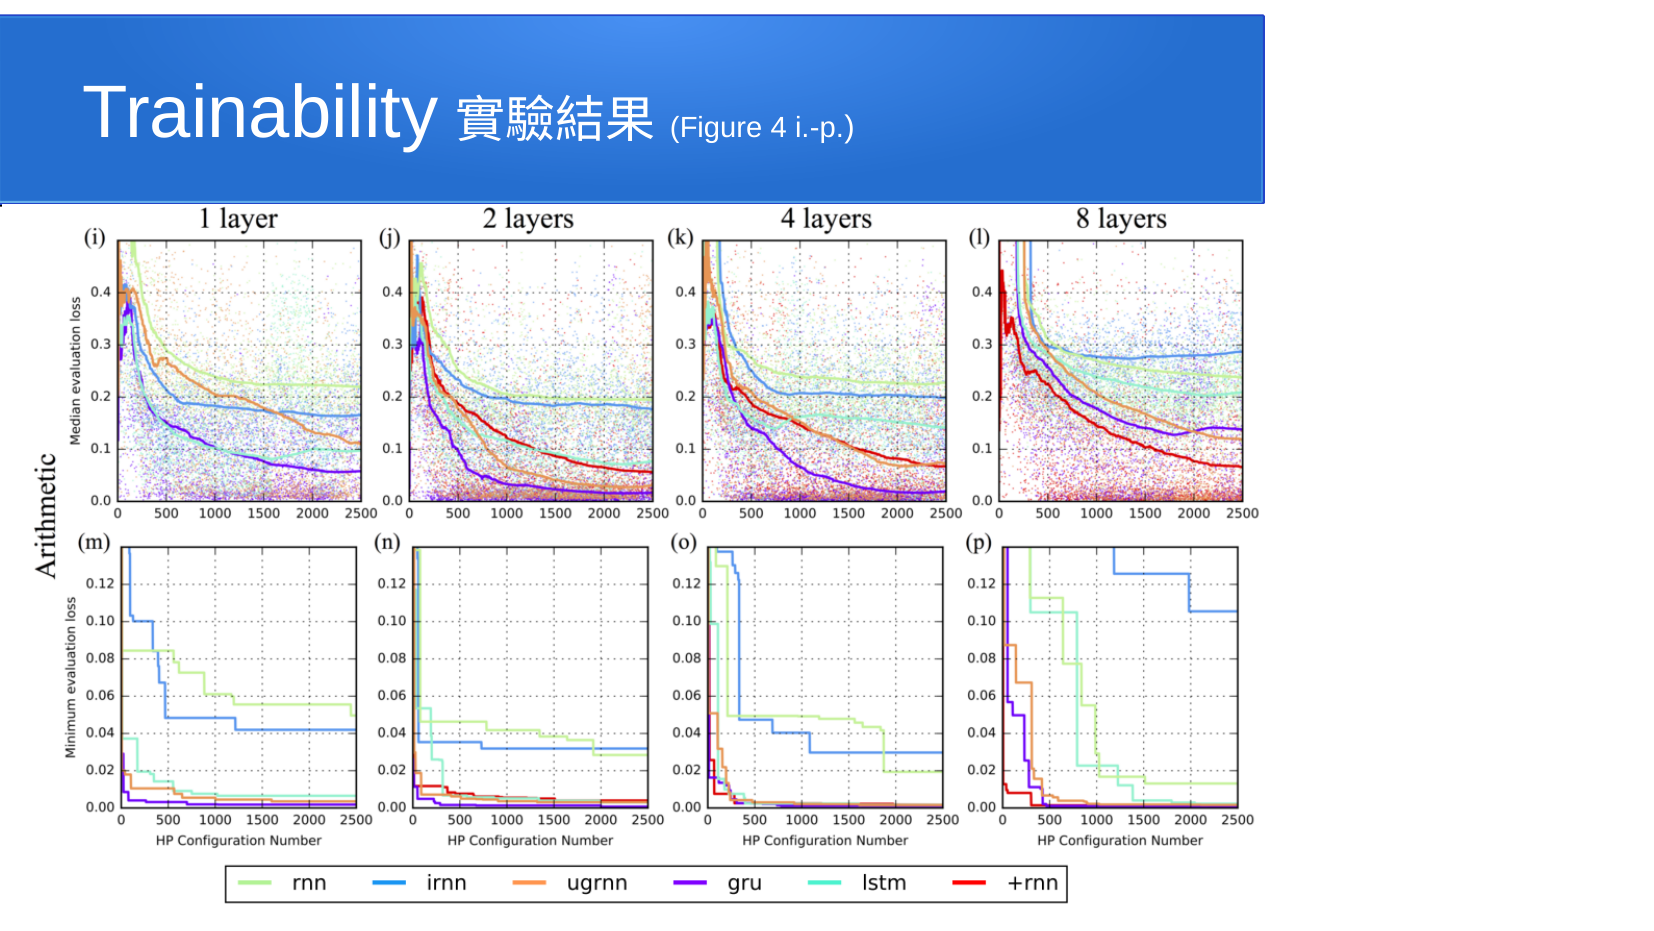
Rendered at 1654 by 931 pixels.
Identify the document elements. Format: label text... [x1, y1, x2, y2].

title Trainability實驗結果(Figure 4 i.-p.) [82, 35, 1235, 189]
picture [2, 204, 1270, 921]
